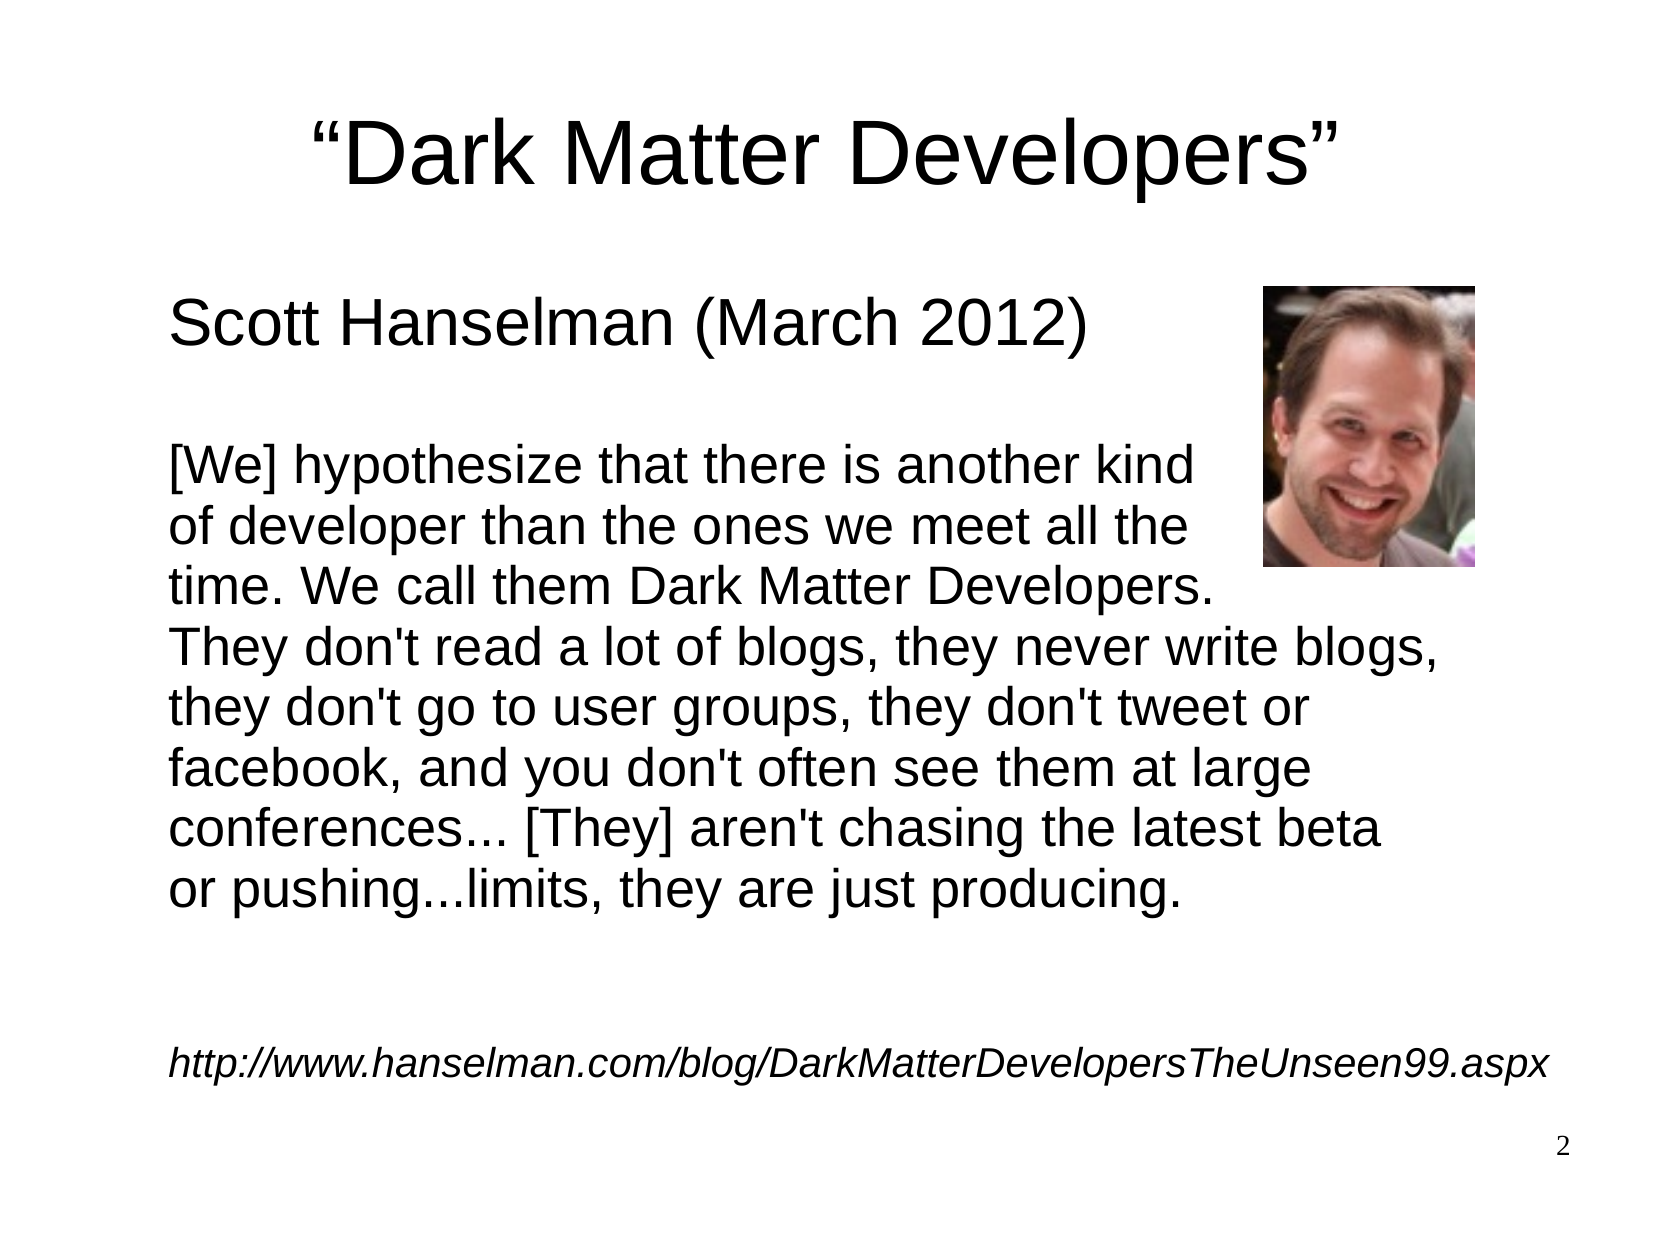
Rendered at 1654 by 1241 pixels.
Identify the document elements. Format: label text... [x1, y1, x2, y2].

text_box Scott Hanselman (March 2012) [We] hypothesize that there is another kind of developer than the ones we meet all the time. We call them Dark Matter Developers. They don't read a lot of blogs, they never write blogs, they don't go to user groups, they don't tweet or facebook, and you don't often see them at large conferences... [They] aren't chasing the latest beta or pushing...limits, they are just producing. http://www.hanselman.com/blog/DarkMatterDevelopersTheUnseen99.aspx [153, 277, 1562, 1094]
title “Dark Matter Developers” [82, 49, 1571, 257]
